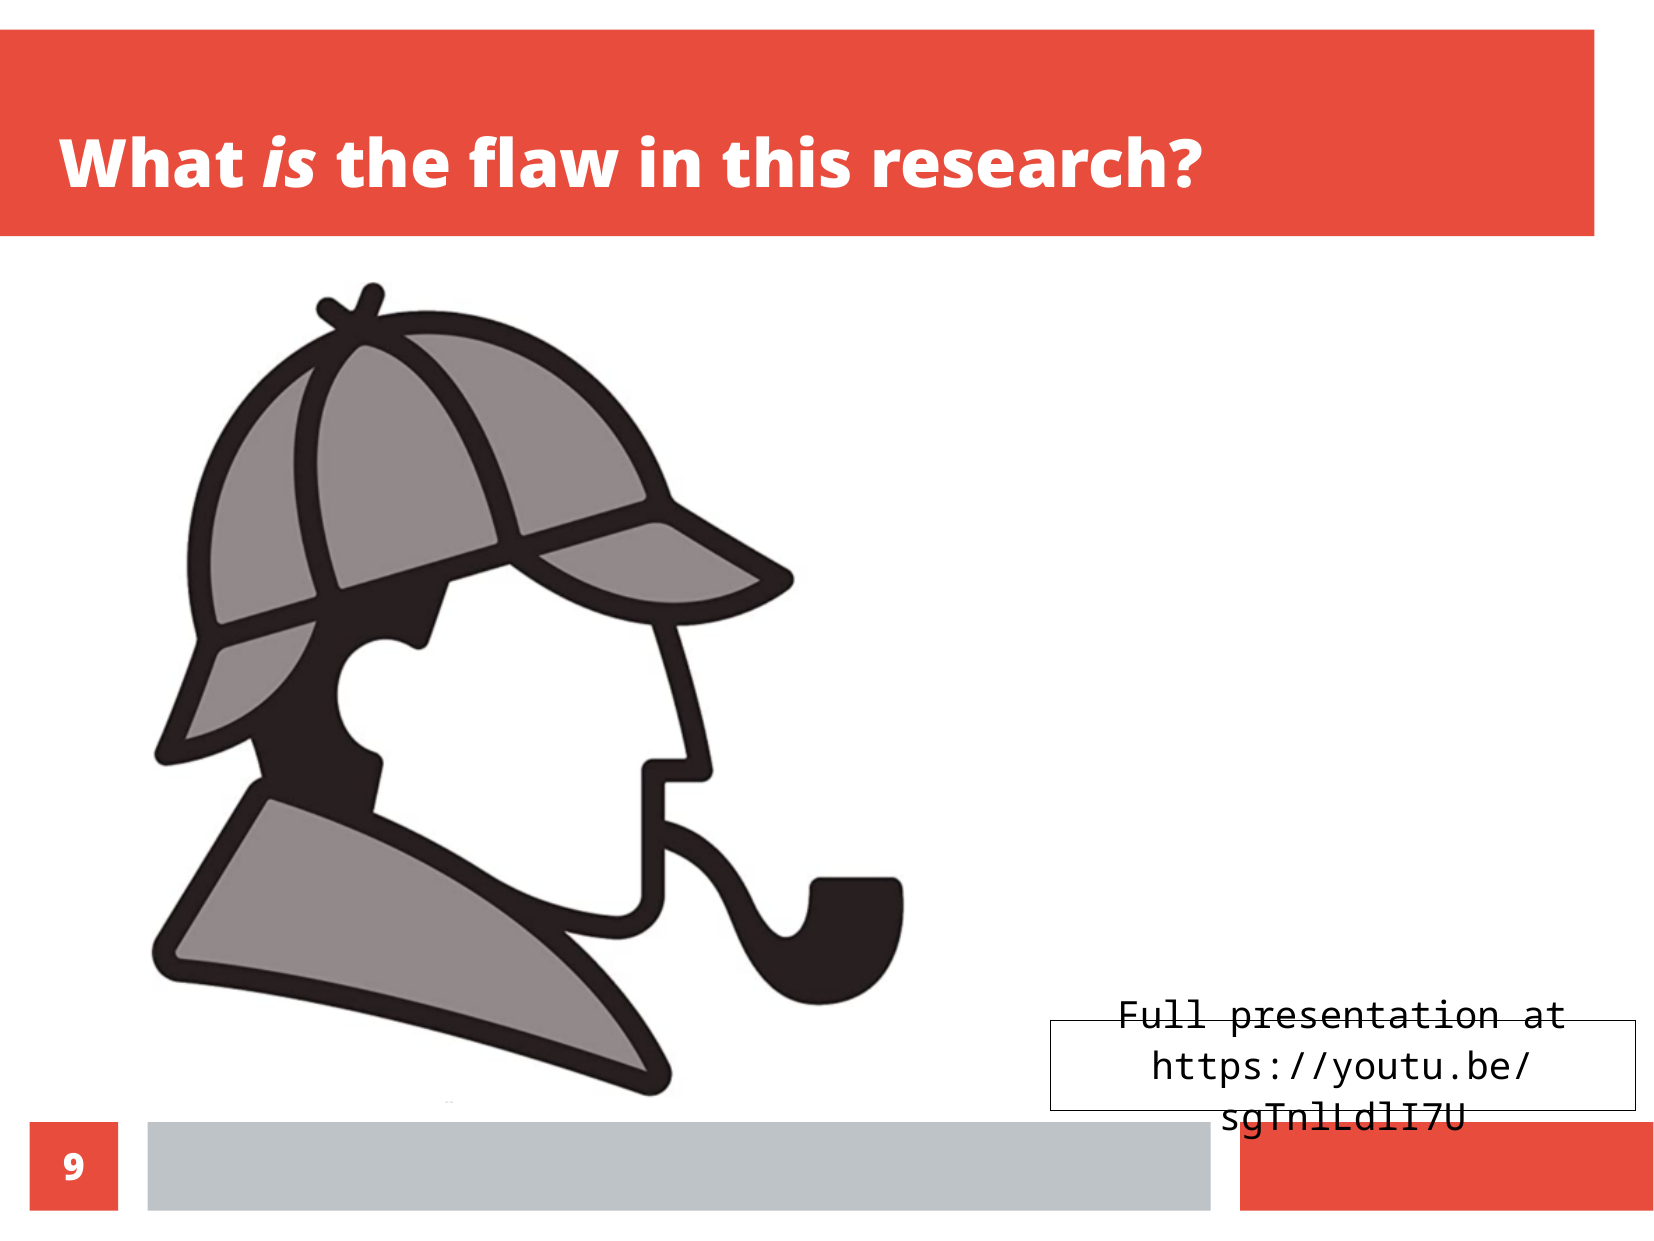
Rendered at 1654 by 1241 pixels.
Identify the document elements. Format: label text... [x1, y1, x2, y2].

text_box Full presentation at https://youtu.be/sgTnlLdlI7U [1050, 1020, 1636, 1111]
picture [32, 267, 961, 1103]
title What is the flaw in this research? [59, 59, 1595, 207]
